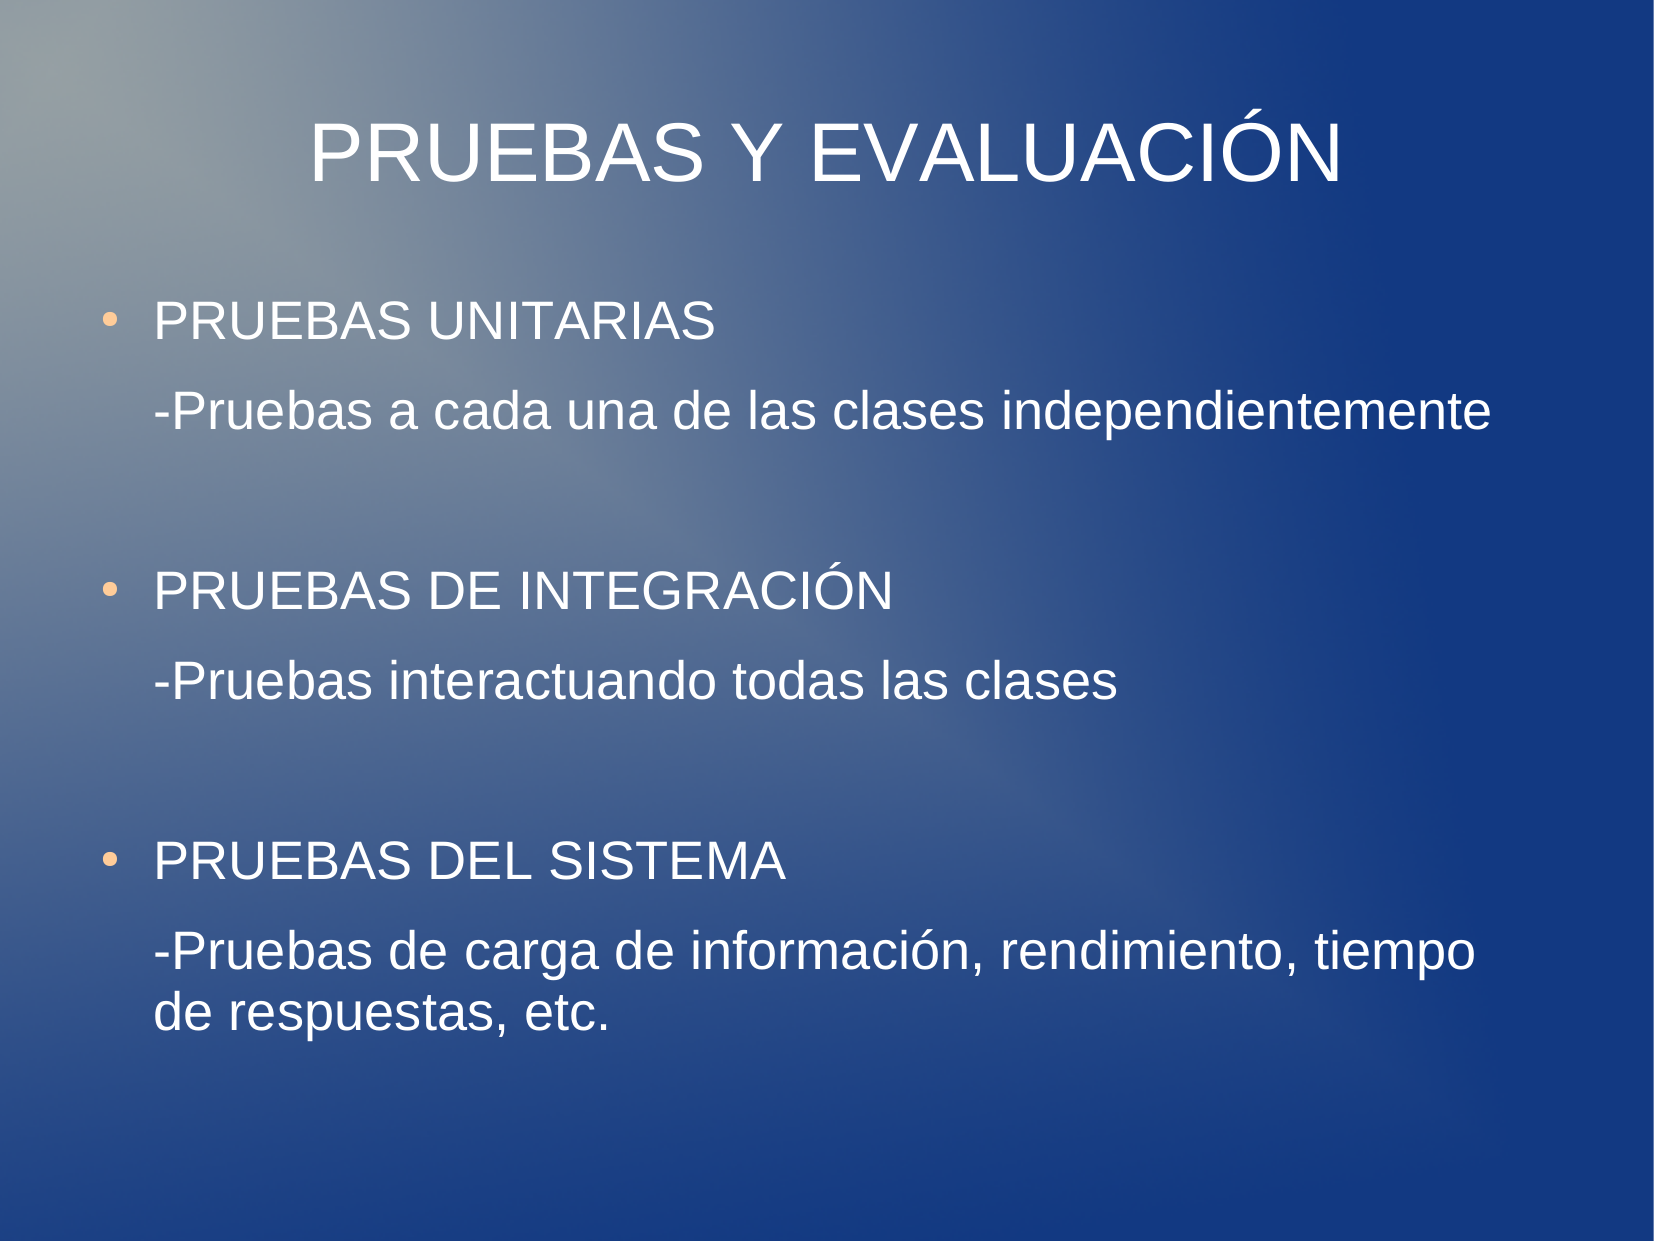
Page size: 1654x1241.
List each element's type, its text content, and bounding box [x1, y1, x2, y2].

picture [0, 0, 1654, 1241]
list PRUEBAS UNITARIAS -Pruebas a cada una de las clases independientemente PRUEBAS DE INTEGRACIÓN -Pruebas interactuando todas las clases PRUEBAS DEL SISTEMA -Pruebas de carga de información, rendimiento, tiempo de respuestas, etc. [82, 290, 1538, 1132]
title PRUEBAS Y EVALUACIÓN [82, 49, 1571, 257]
